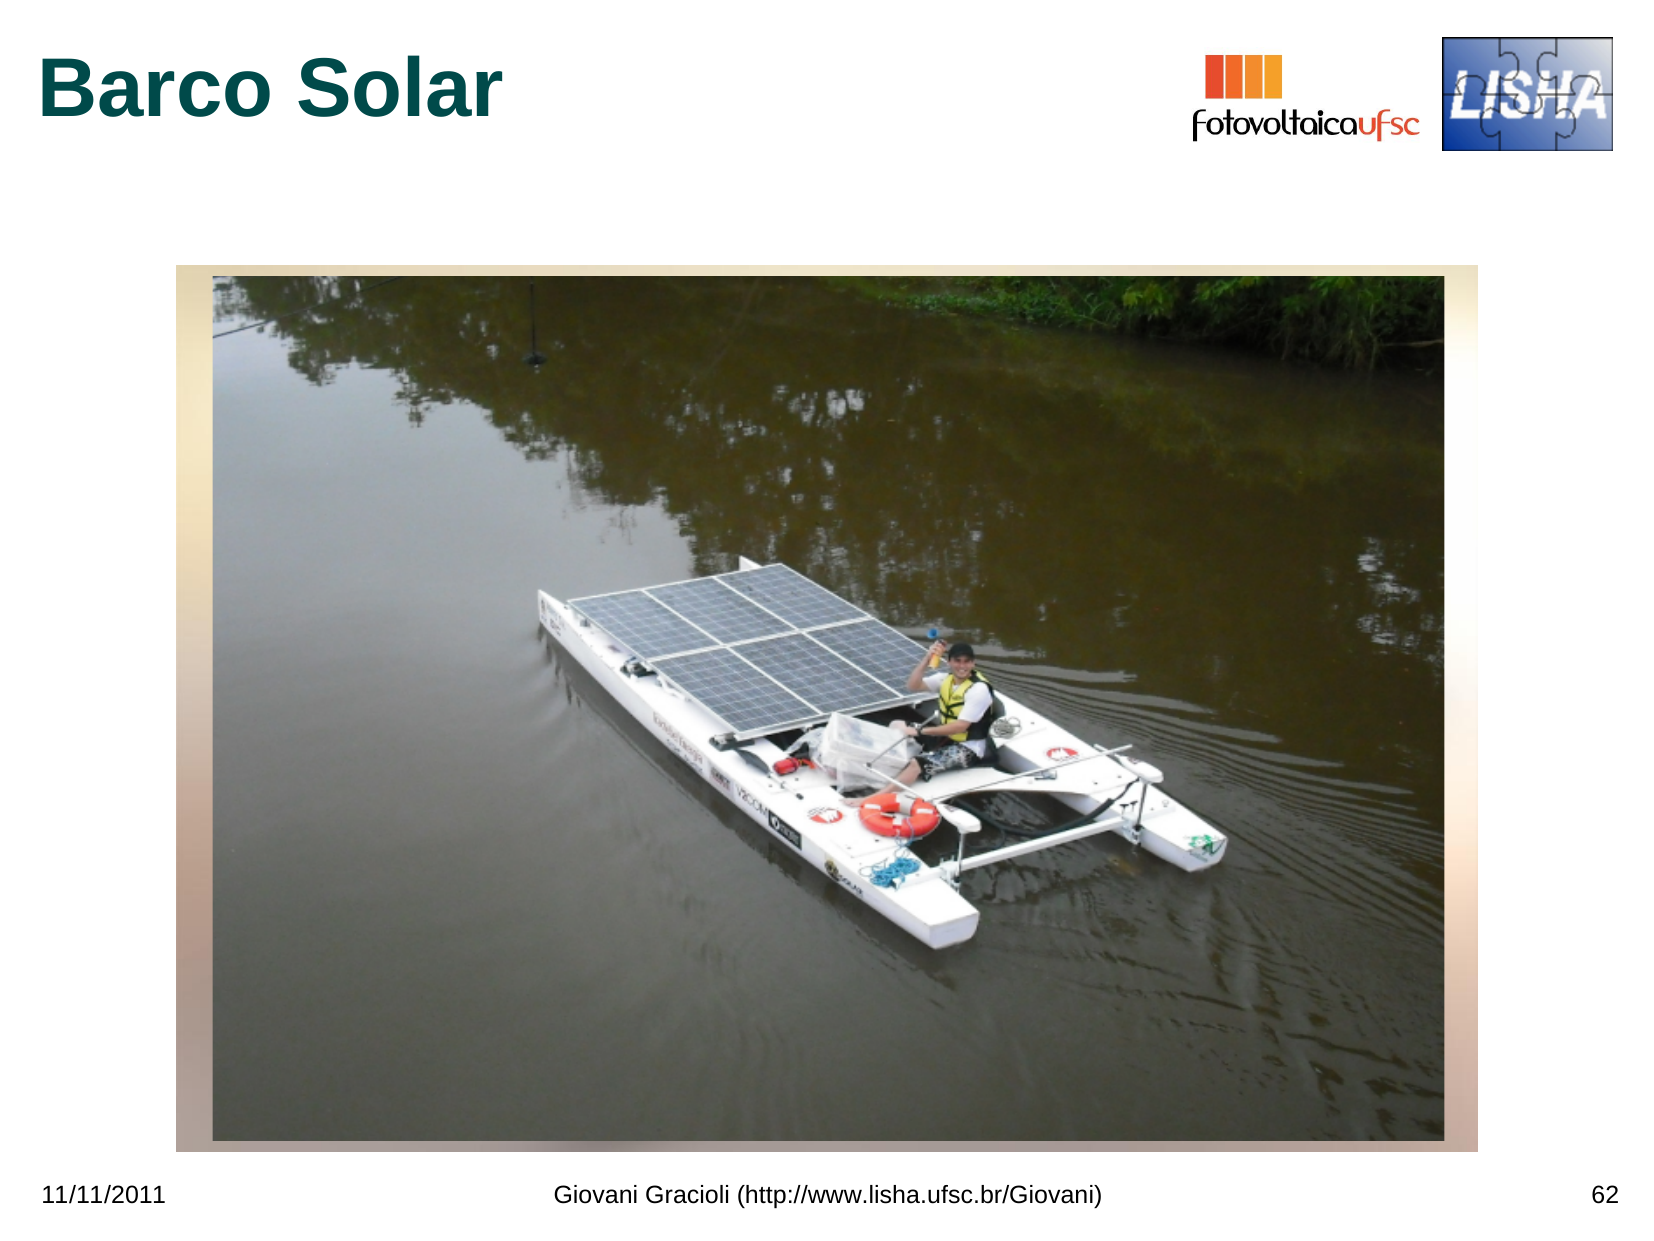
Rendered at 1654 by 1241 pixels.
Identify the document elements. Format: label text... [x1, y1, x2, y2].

picture [176, 265, 1478, 1152]
title Barco Solar [37, 37, 1426, 151]
picture [1442, 37, 1613, 151]
picture [1187, 47, 1424, 147]
